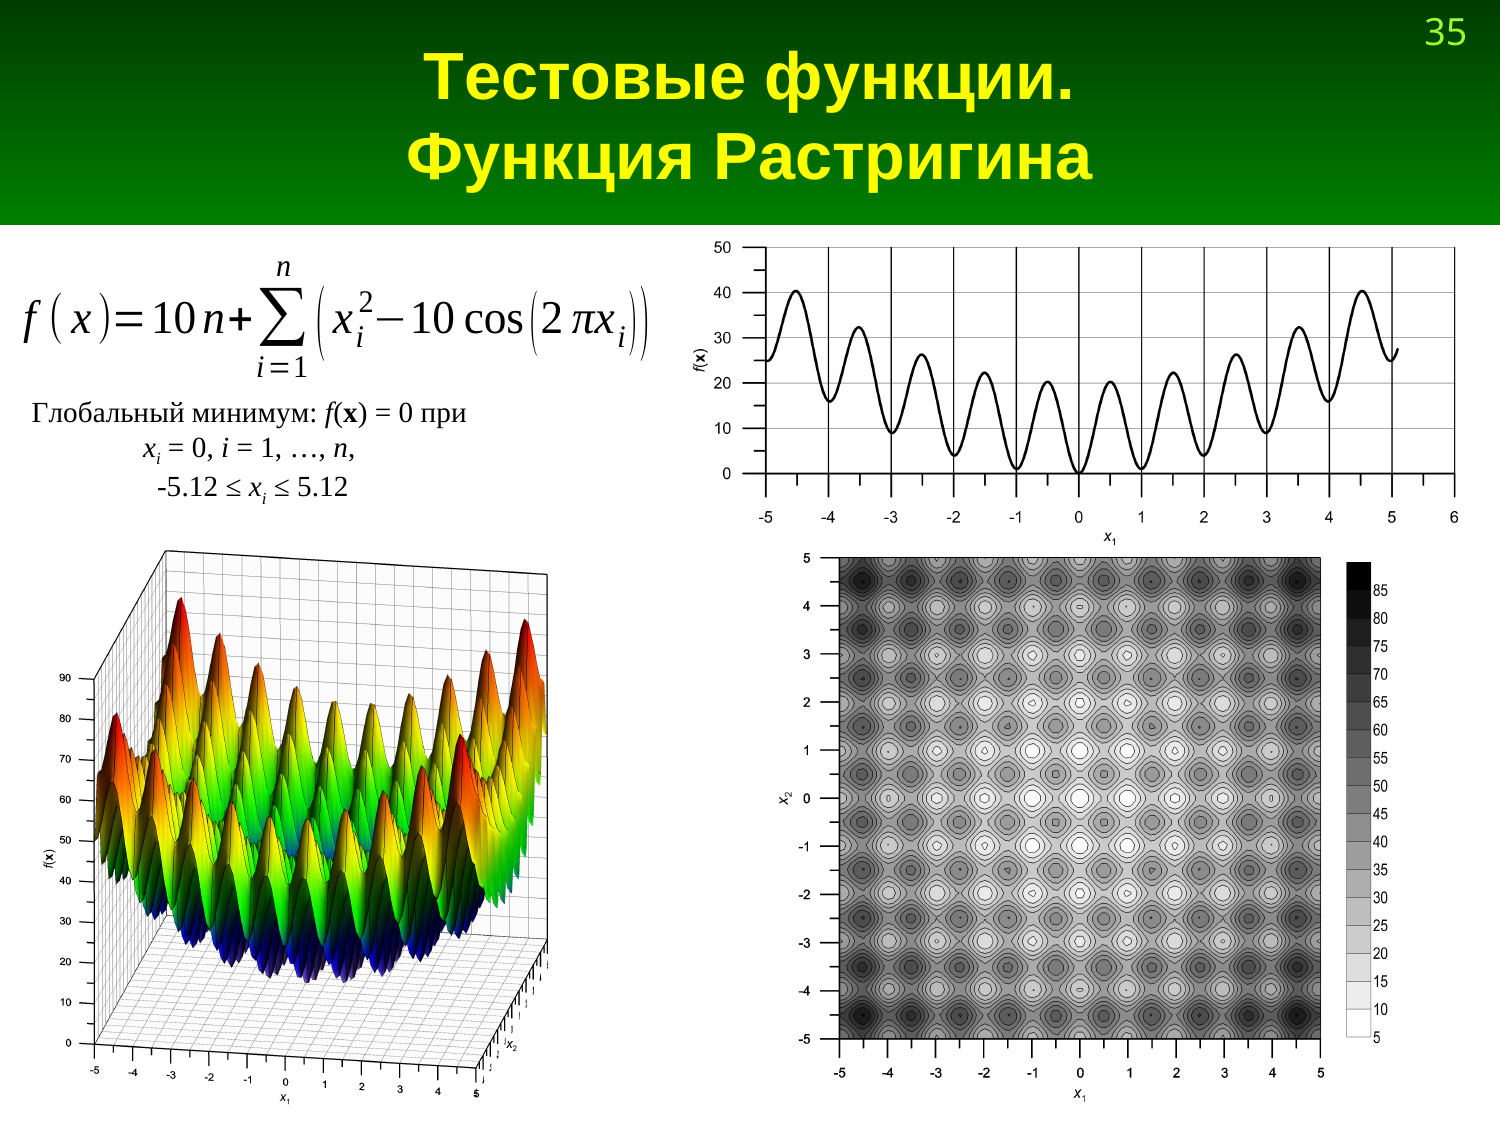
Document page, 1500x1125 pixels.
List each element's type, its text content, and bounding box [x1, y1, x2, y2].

chart [11, 250, 668, 386]
picture [773, 550, 1388, 1104]
text_box Глобальный минимум: f(x) = 0 при xi = 0, i = 1, …, n, -5.12 ≤ xi ≤ 5.12 [16, 385, 490, 516]
title Тестовые функции. Функция Растригина [112, 18, 1388, 207]
picture [690, 238, 1459, 547]
picture [41, 550, 548, 1106]
